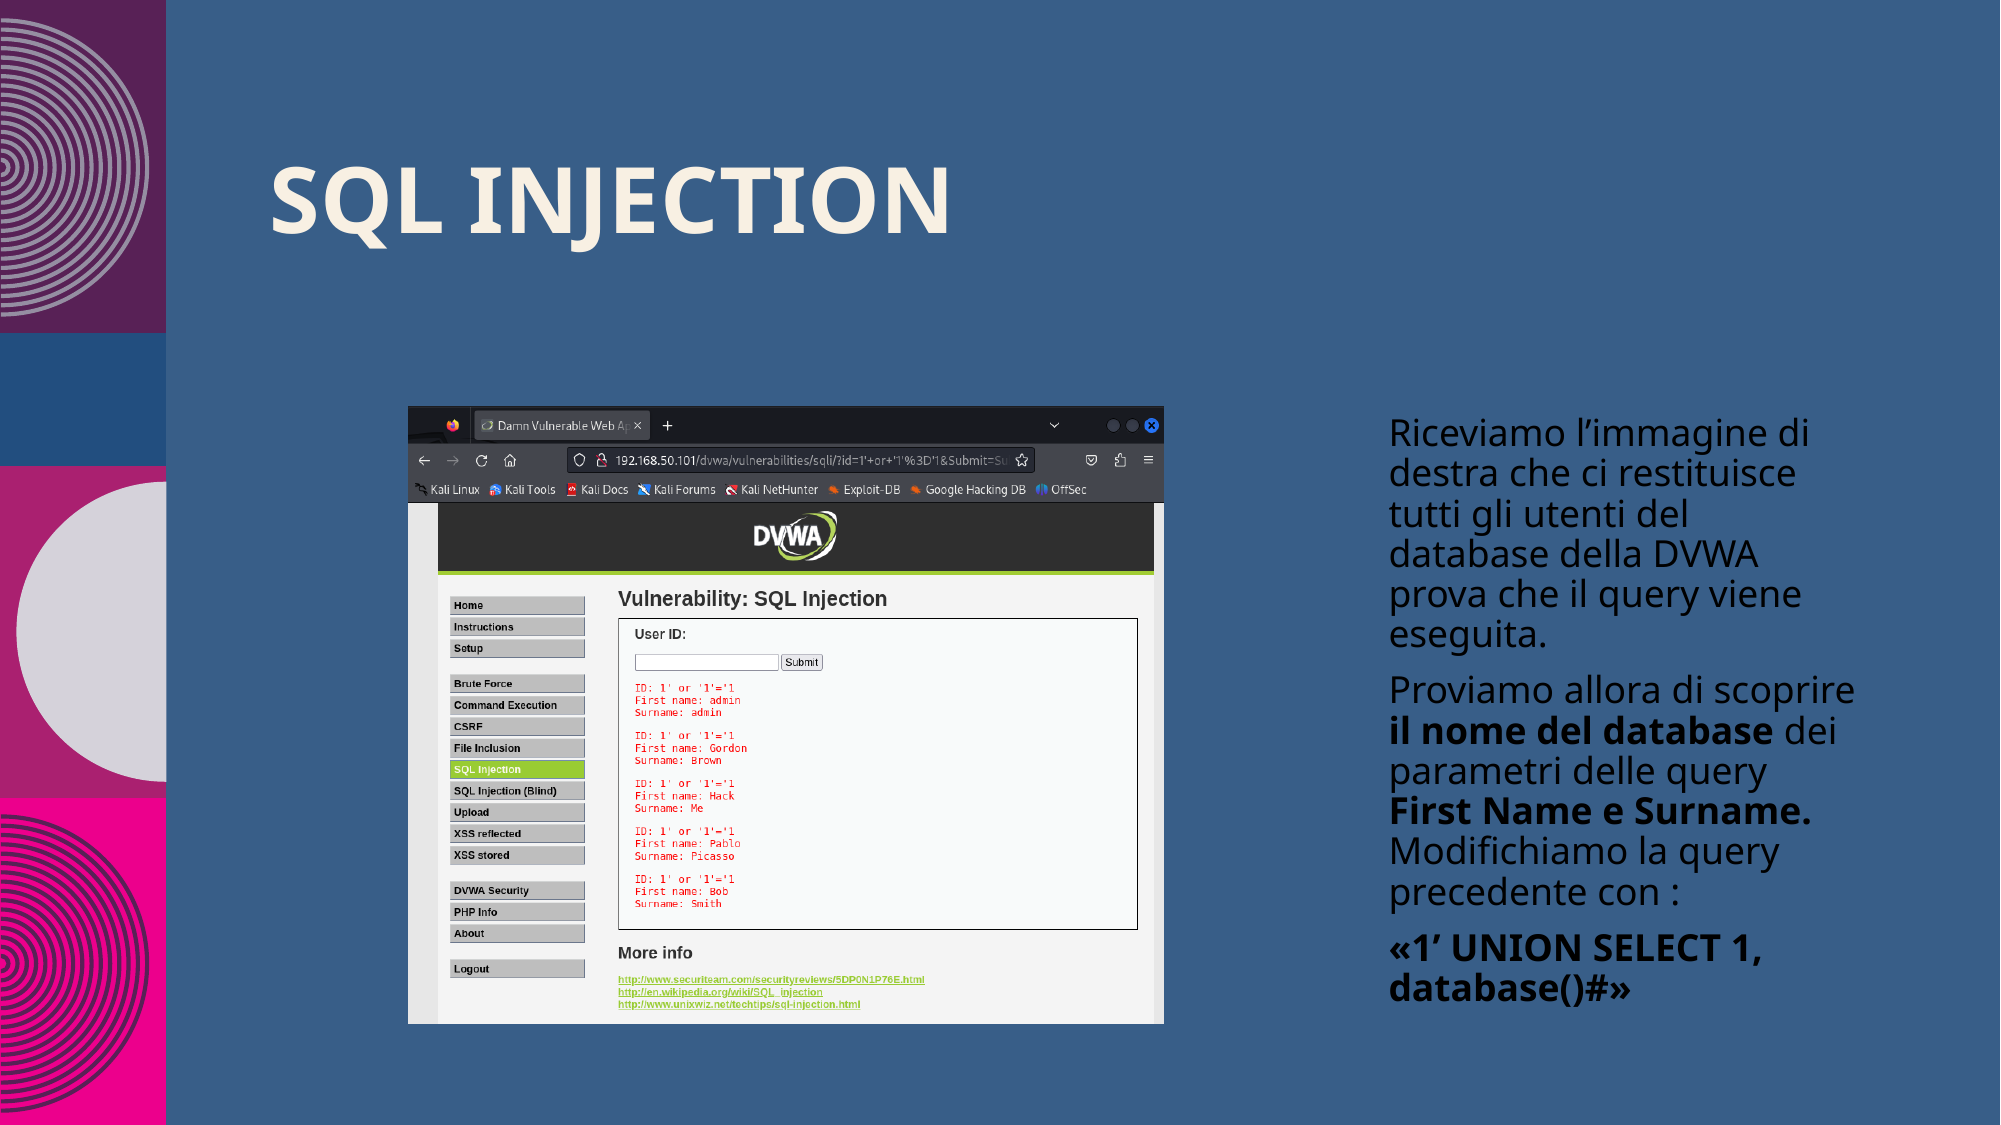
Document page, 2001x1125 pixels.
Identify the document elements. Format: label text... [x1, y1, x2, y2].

title Sql injection [254, 146, 1874, 370]
list Riceviamo l’immagine di destra che ci restituisce tutti gli utenti del database della DVWA prova che il query viene eseguita. Proviamo allora di scoprire il nome del database dei parametri delle query First Name e Surname. Modifichiamo la query precedente con : «1’ UNION SELECT 1, database()#» [1373, 407, 1874, 1024]
picture [408, 407, 1164, 1024]
